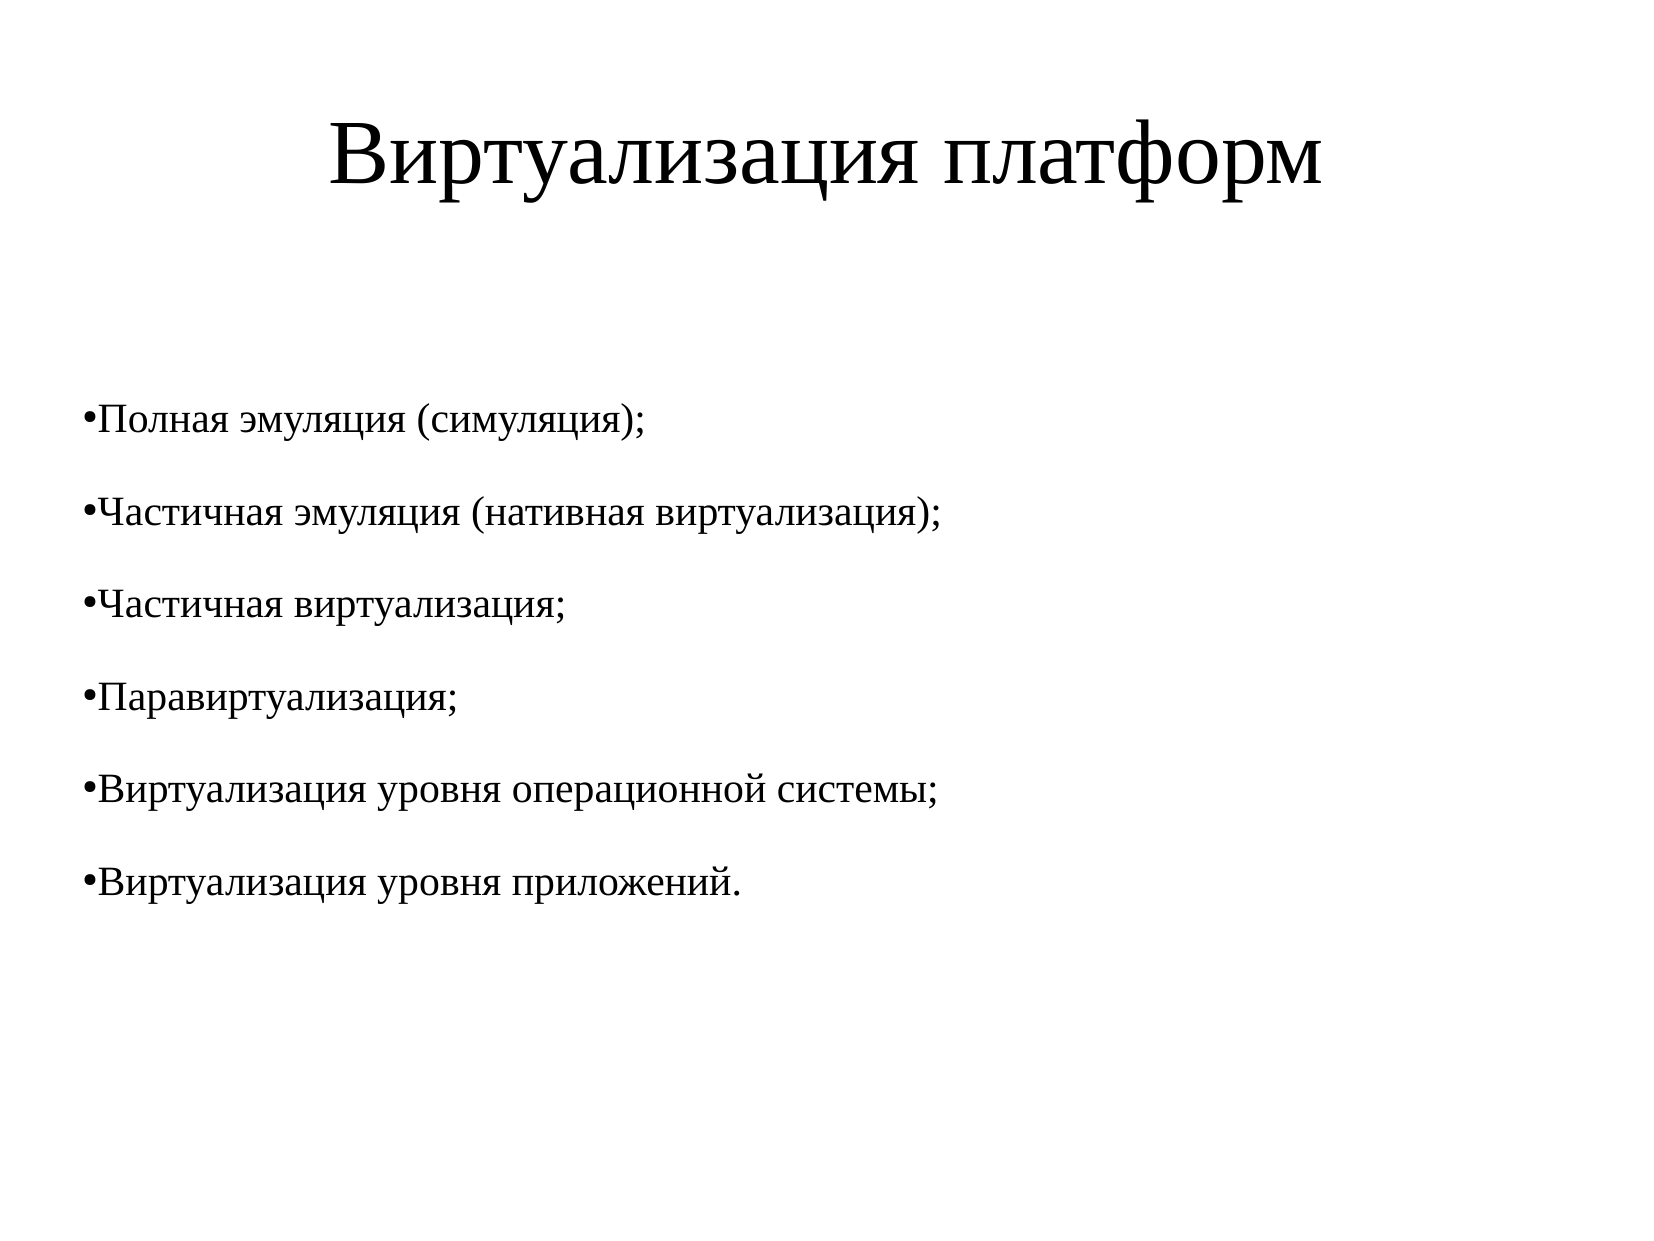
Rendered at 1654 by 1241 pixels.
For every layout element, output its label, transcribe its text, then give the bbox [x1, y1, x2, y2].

subtitle Полная эмуляция (симуляция); Частичная эмуляция (нативная виртуализация); Частичная виртуализация; Паравиртуализация; Виртуализация уровня операционной системы; Виртуализация уровня приложений. [82, 290, 1538, 1010]
title Виртуализация платформ [82, 49, 1571, 257]
